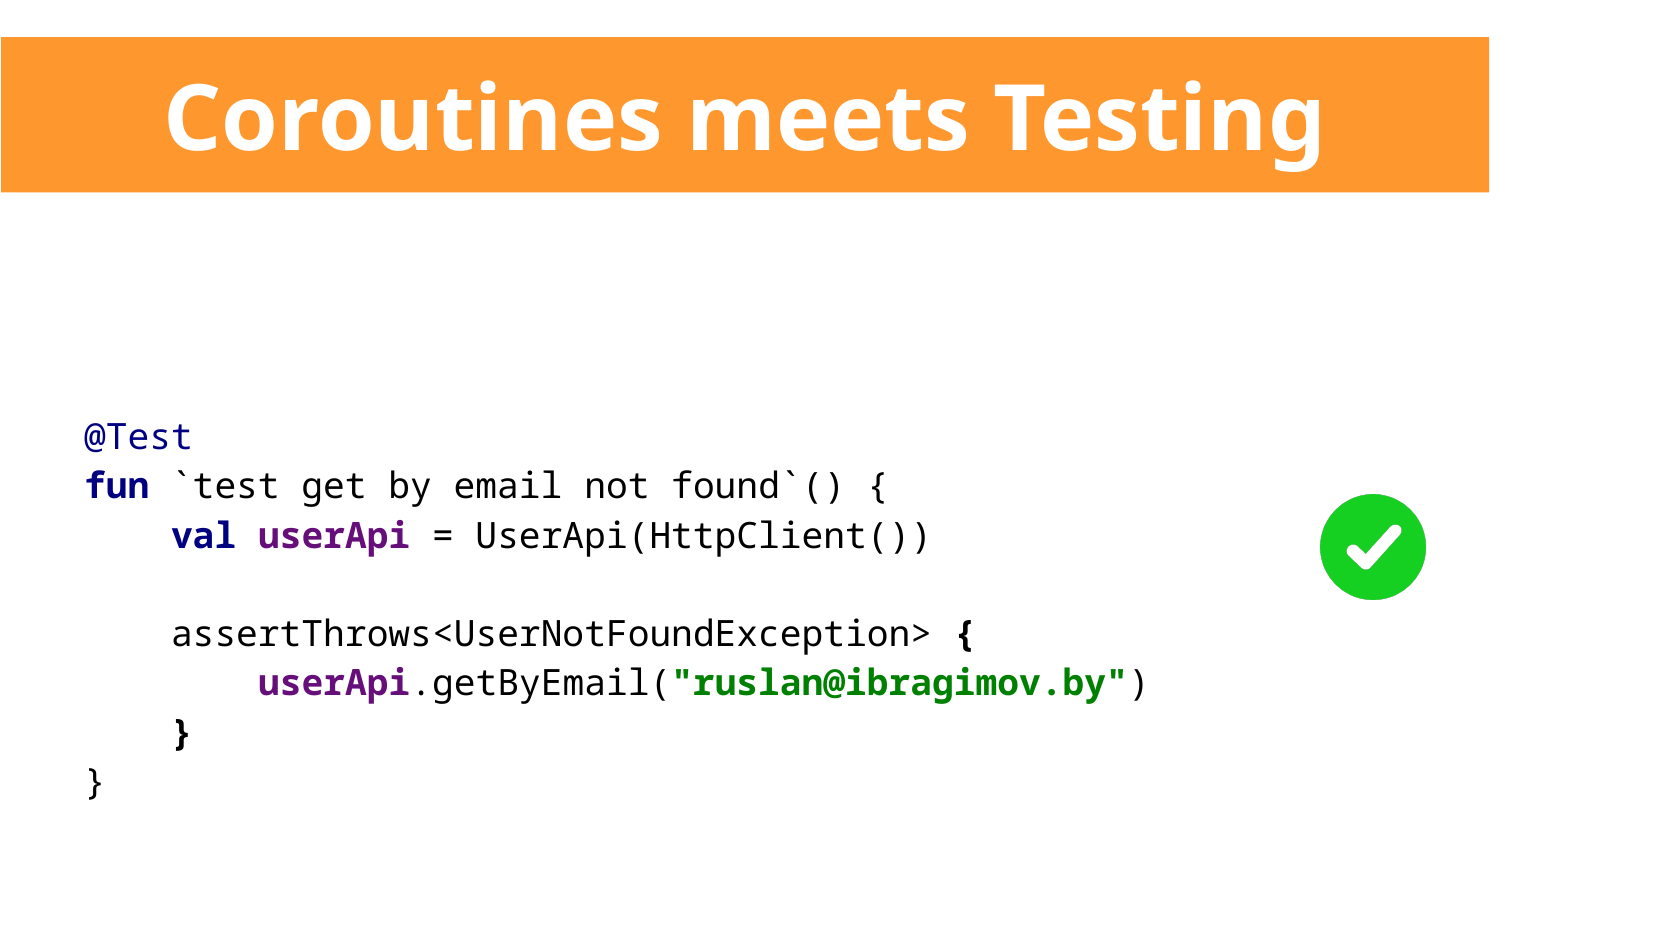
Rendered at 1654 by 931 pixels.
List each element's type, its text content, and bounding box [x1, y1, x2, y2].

title Coroutines meets Testing [1, 37, 1490, 193]
list @Test fun `test get by email not found`() { val userApi = UserApi(HttpClient()) assertThrows<UserNotFoundException> { userApi.getByEmail("ruslan@ibragimov.by") } } [84, 410, 1570, 809]
picture [1320, 494, 1426, 601]
